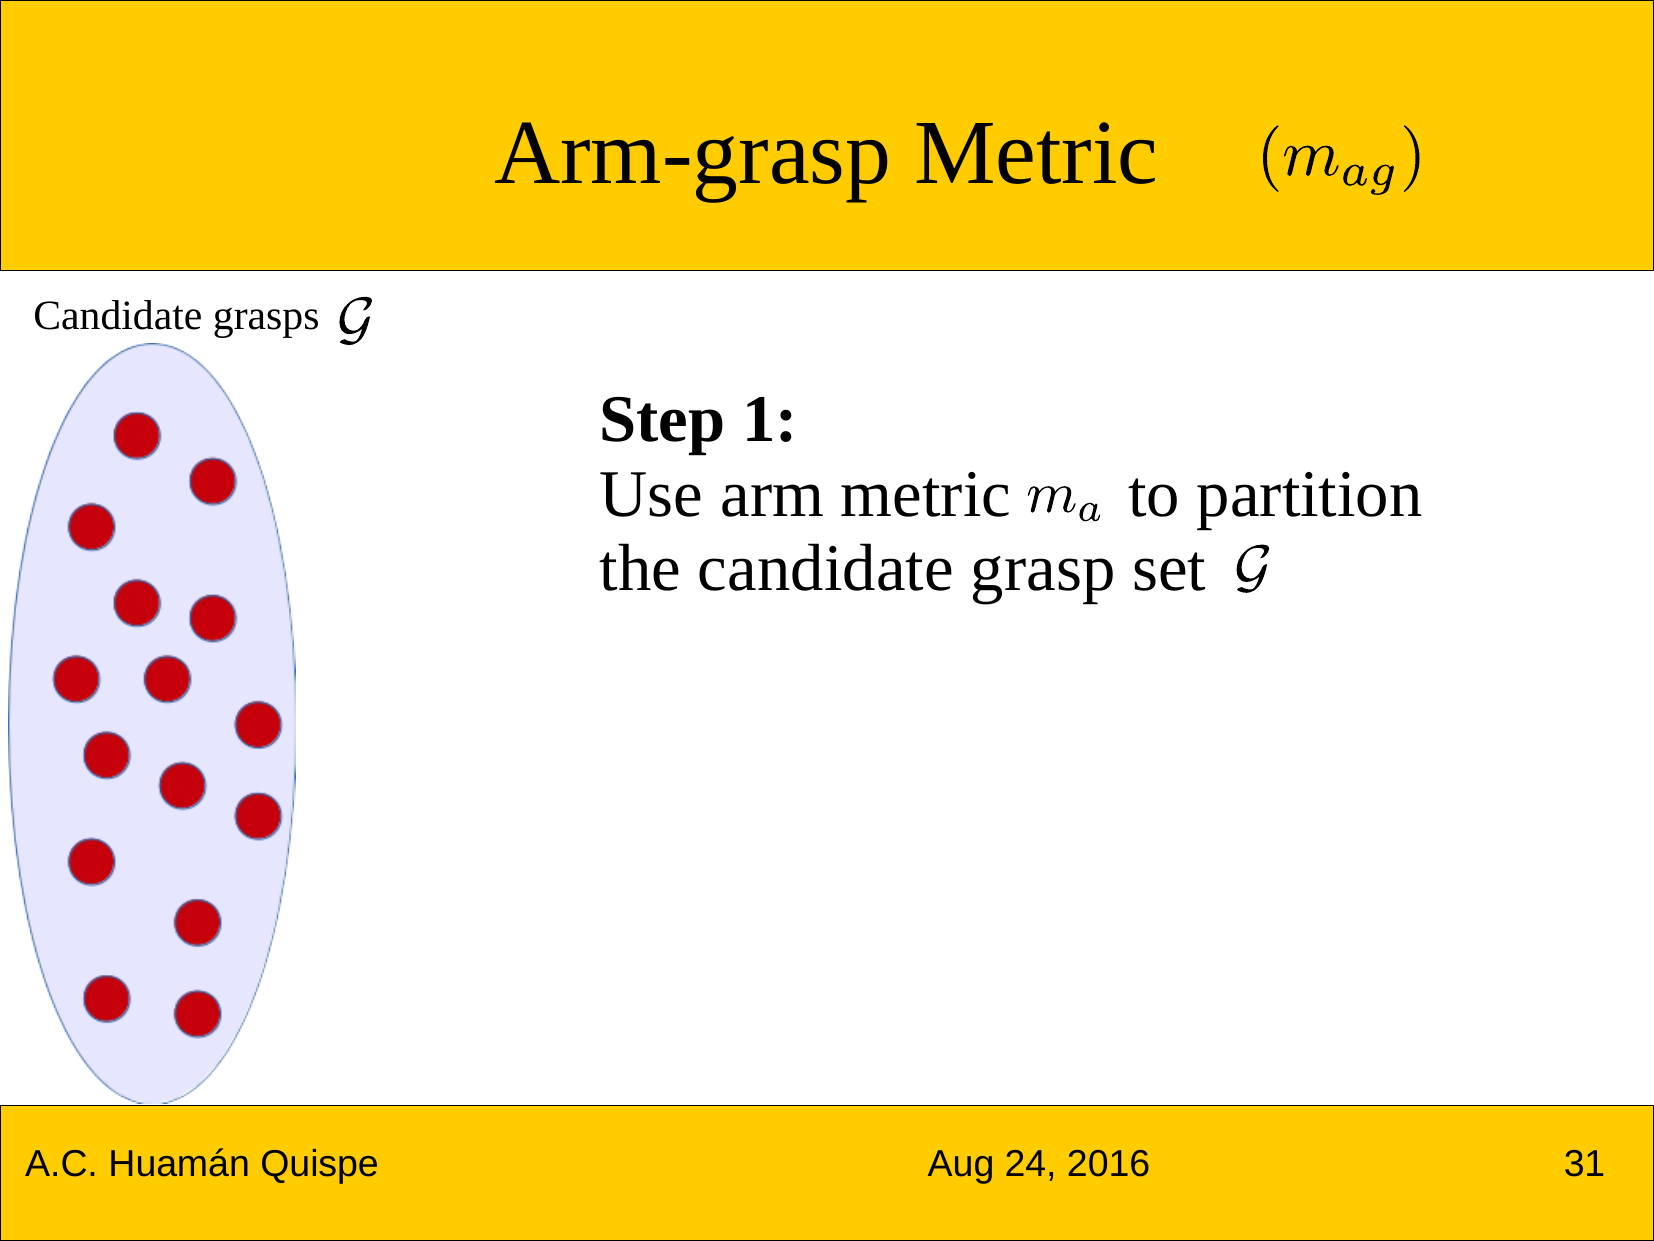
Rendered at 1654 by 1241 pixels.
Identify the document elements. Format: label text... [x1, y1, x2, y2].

text_box [1234, 544, 1273, 593]
text_box Candidate grasps [18, 285, 346, 347]
picture [8, 343, 296, 1104]
text_box [1256, 125, 1426, 195]
title Arm-grasp Metric [82, 49, 1571, 257]
text_box [1026, 486, 1103, 522]
text_box [336, 296, 376, 346]
text_box Step 1: Use arm metric to partition the candidate grasp set [585, 375, 1516, 826]
